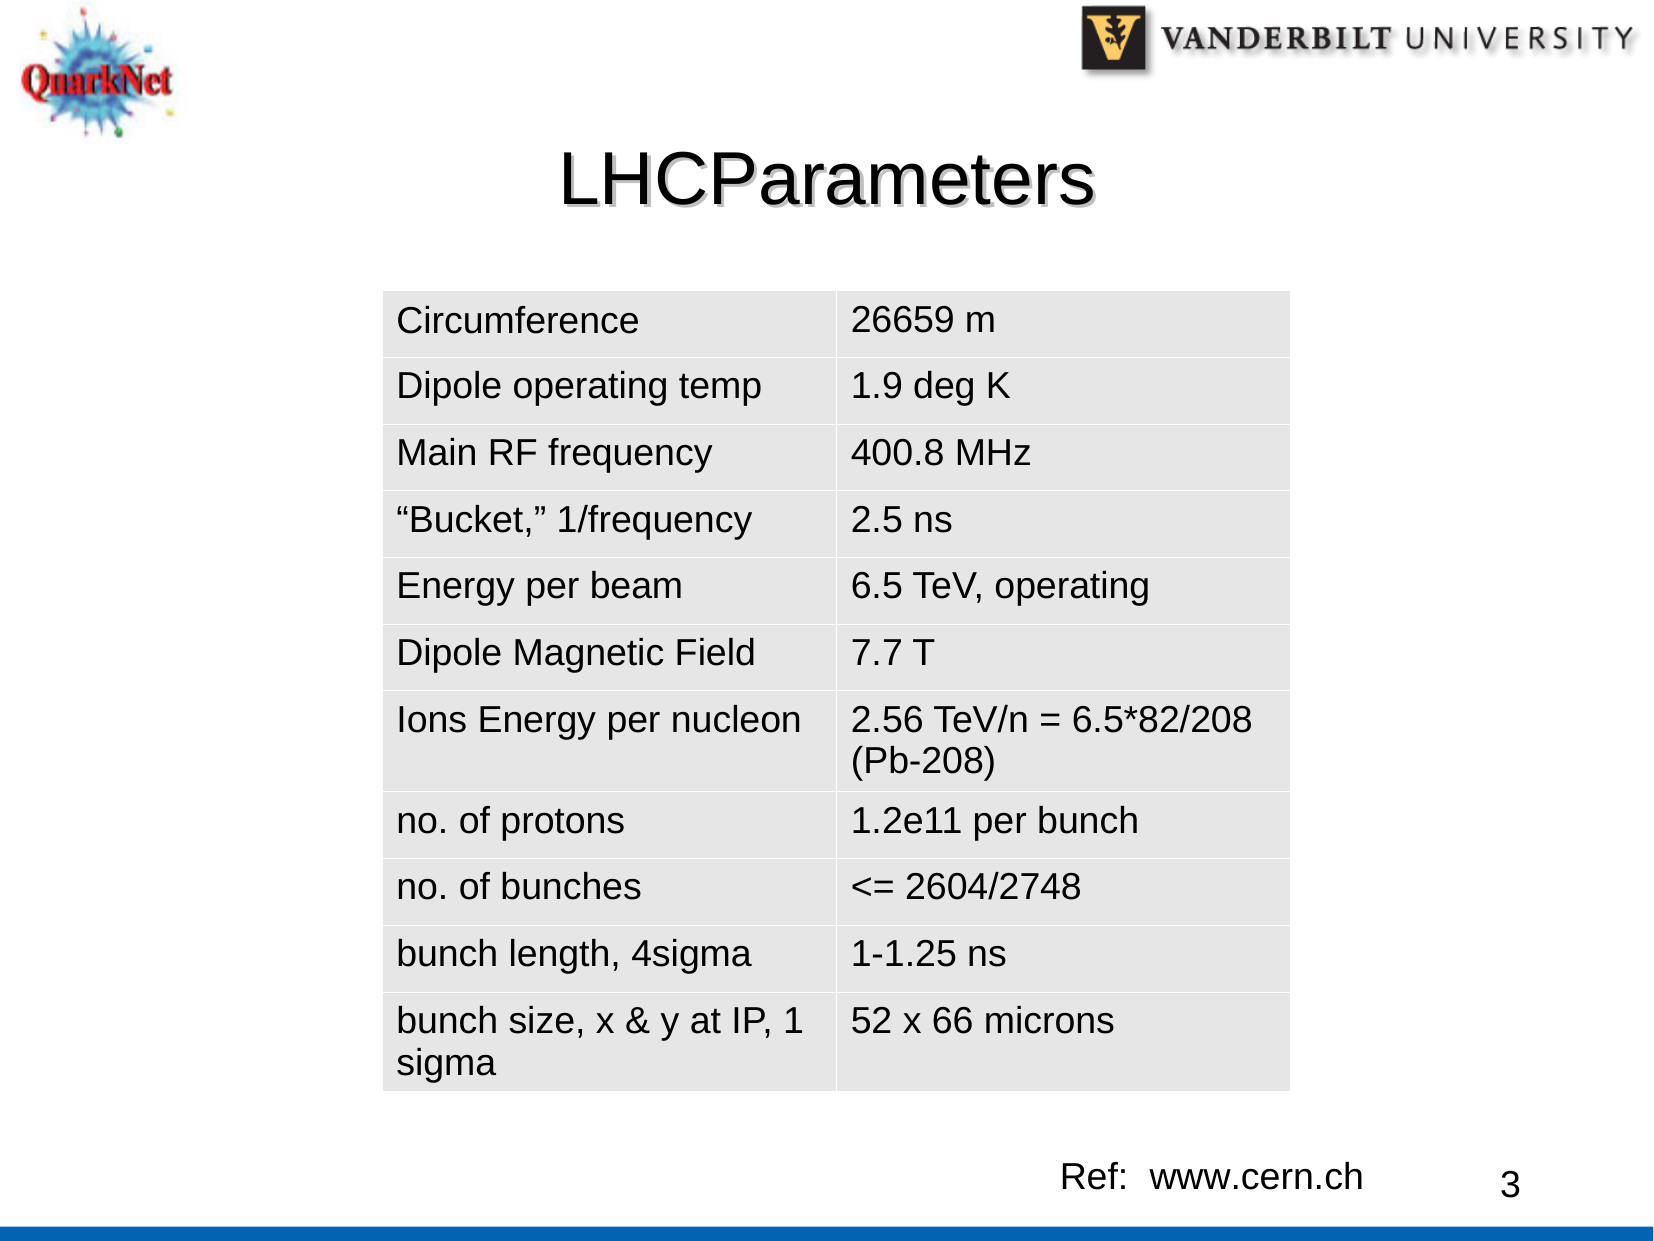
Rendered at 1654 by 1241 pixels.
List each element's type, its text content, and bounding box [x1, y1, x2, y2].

picture [1078, 2, 1648, 85]
table_cell 400.8 MHz [837, 425, 1290, 490]
table_cell bunch length, 4sigma [383, 926, 836, 992]
table_cell Main RF frequency [383, 425, 836, 490]
table_cell Dipole operating temp [383, 358, 836, 424]
table_header 26659 m [837, 291, 1290, 357]
title LHCParameters [121, 80, 1533, 273]
table_cell 2.5 ns [837, 491, 1290, 557]
table_cell 1-1.25 ns [837, 926, 1290, 992]
table_cell <= 2604/2748 [837, 859, 1290, 925]
table_header Circumference [383, 291, 836, 357]
table_cell 2.56 TeV/n = 6.5*82/208 (Pb-208) [837, 691, 1290, 791]
table_cell 1.9 deg K [837, 358, 1290, 424]
table_cell Dipole Magnetic Field [383, 625, 836, 690]
table_cell no. of protons [383, 792, 836, 858]
table_cell Energy per beam [383, 558, 836, 624]
text_box Ref: www.cern.ch [1044, 1142, 1613, 1200]
table_cell Ions Energy per nucleon [383, 691, 836, 791]
table_cell “Bucket,” 1/frequency [383, 491, 836, 557]
table_cell 6.5 TeV, operating [837, 558, 1290, 624]
table_cell no. of bunches [383, 859, 836, 925]
table_cell 1.2e11 per bunch [837, 792, 1290, 858]
table_cell 52 x 66 microns [837, 993, 1290, 1091]
table_cell 7.7 T [837, 625, 1290, 690]
table_cell bunch size, x & y at IP, 1 sigma [383, 993, 836, 1091]
picture [4, 1, 188, 152]
